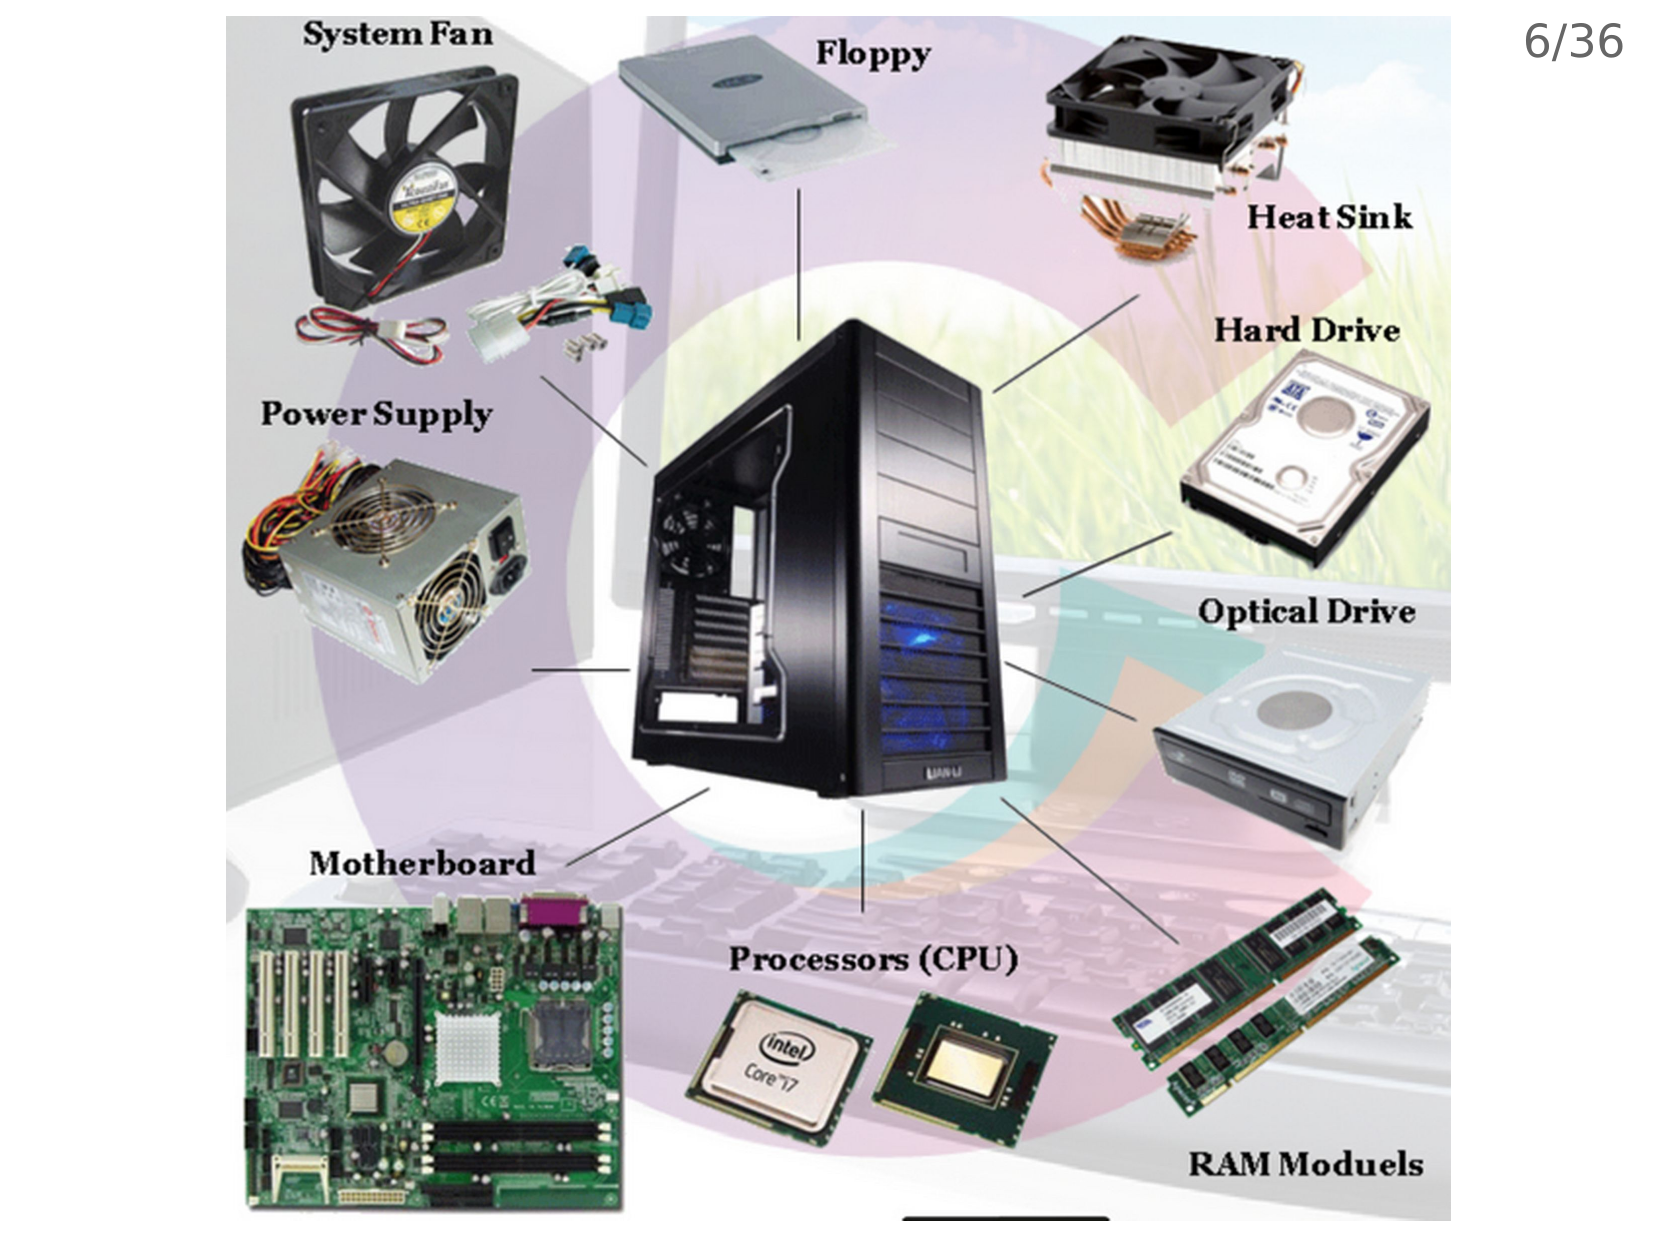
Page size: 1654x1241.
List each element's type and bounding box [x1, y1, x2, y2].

picture [226, 16, 1451, 1221]
